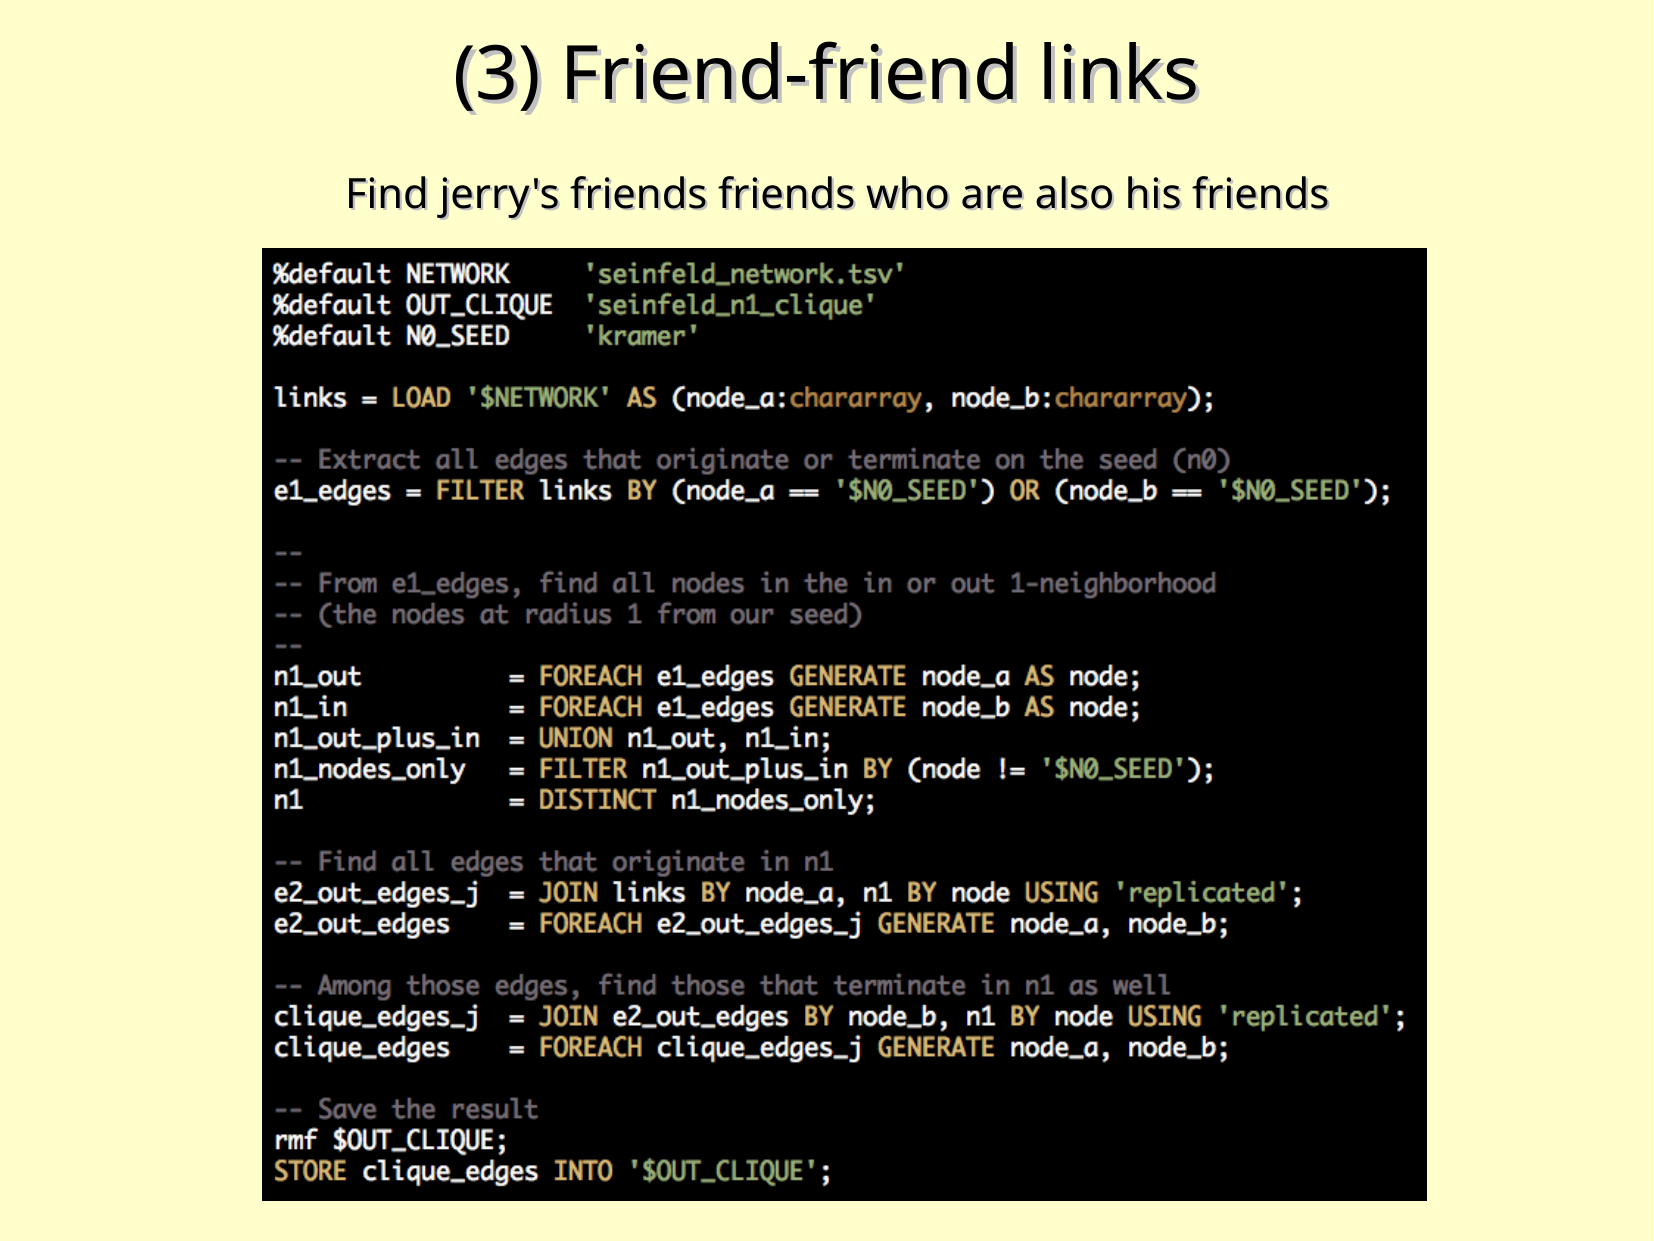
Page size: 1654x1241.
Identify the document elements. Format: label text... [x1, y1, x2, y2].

title (3) Friend-friend links [82, 0, 1571, 174]
picture [262, 248, 1427, 1201]
text_box Find jerry's friends friends who are also his friends [330, 155, 1345, 221]
